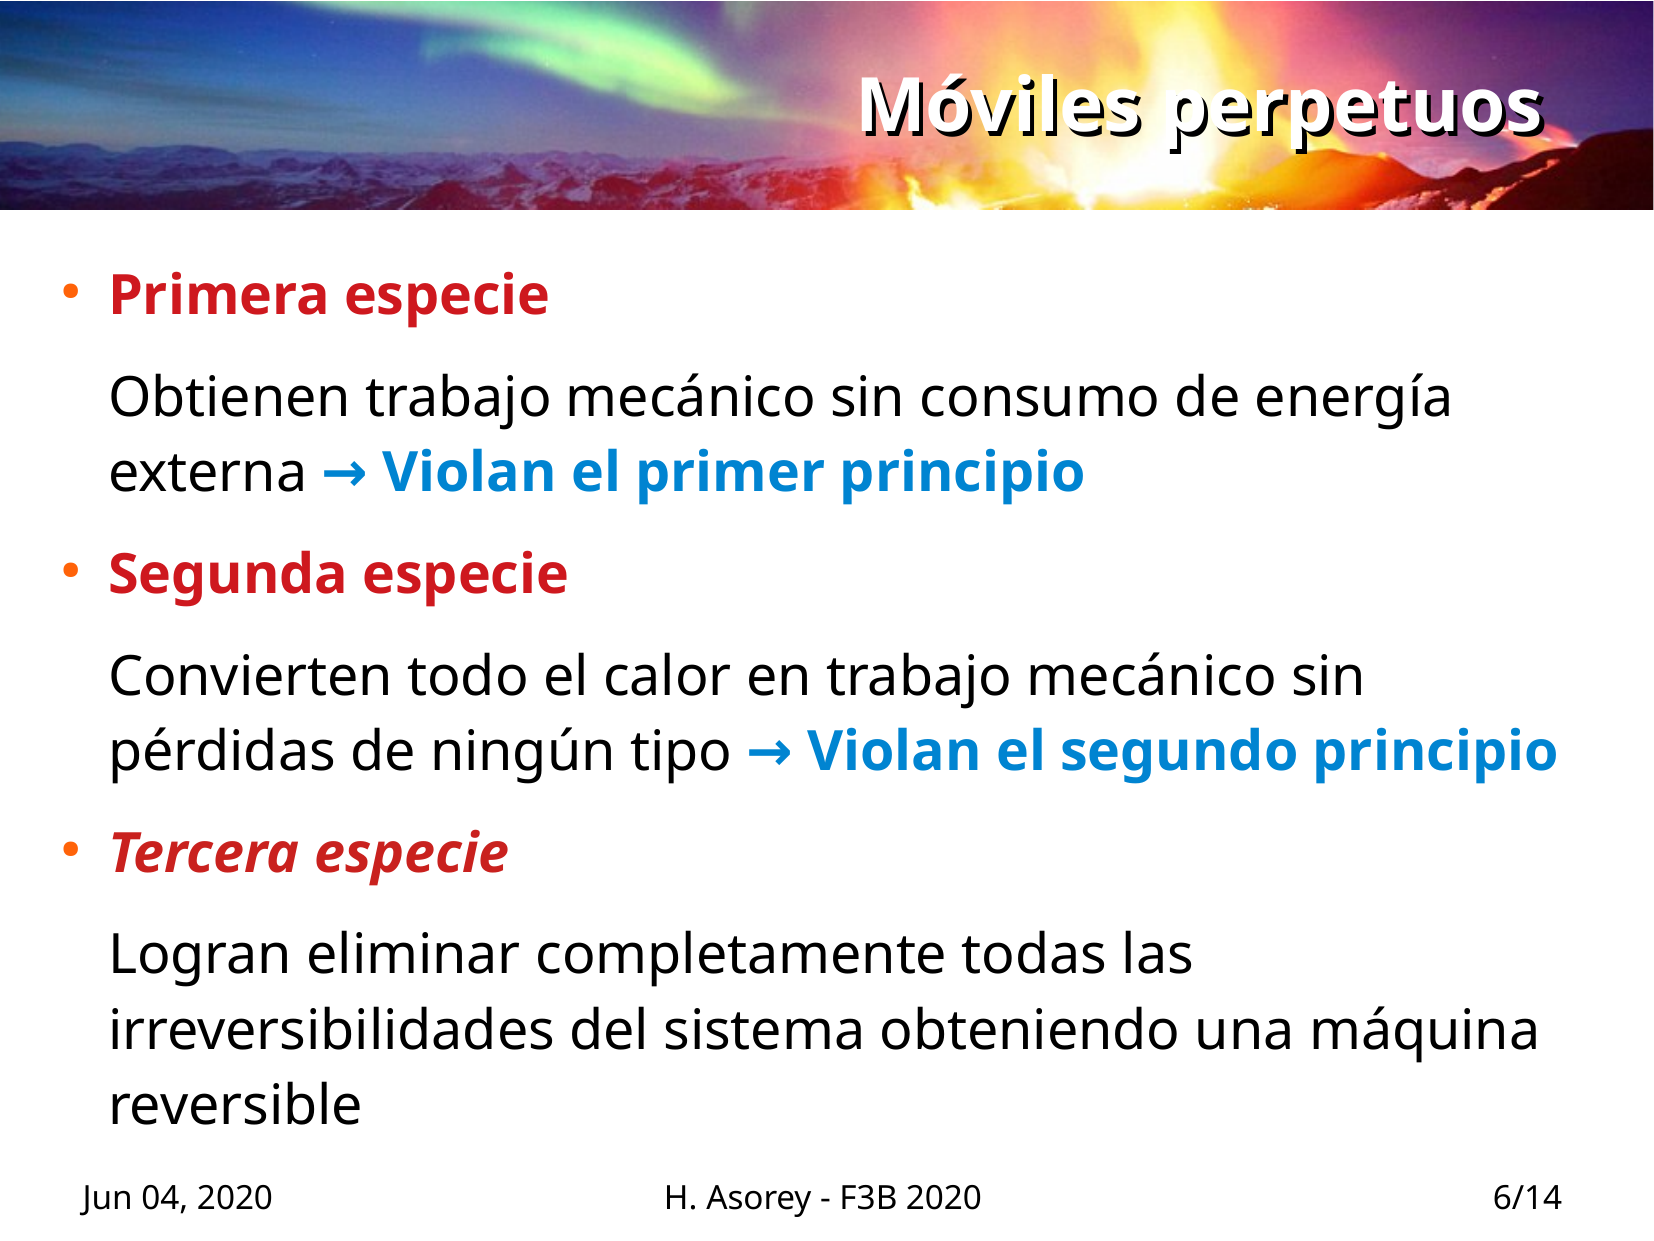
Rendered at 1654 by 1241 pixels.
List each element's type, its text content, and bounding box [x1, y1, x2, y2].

picture [0, 1, 1654, 210]
list Primera especie Obtienen trabajo mecánico sin consumo de energía externa → Violan el primer principio Segunda especie Convierten todo el calor en trabajo mecánico sin pérdidas de ningún tipo → Violan el segundo principio Tercera especie Logran eliminar completamente todas las irreversibilidades del sistema obteniendo una máquina reversible [45, 255, 1606, 1156]
title Móviles perpetuos [45, 15, 1606, 191]
